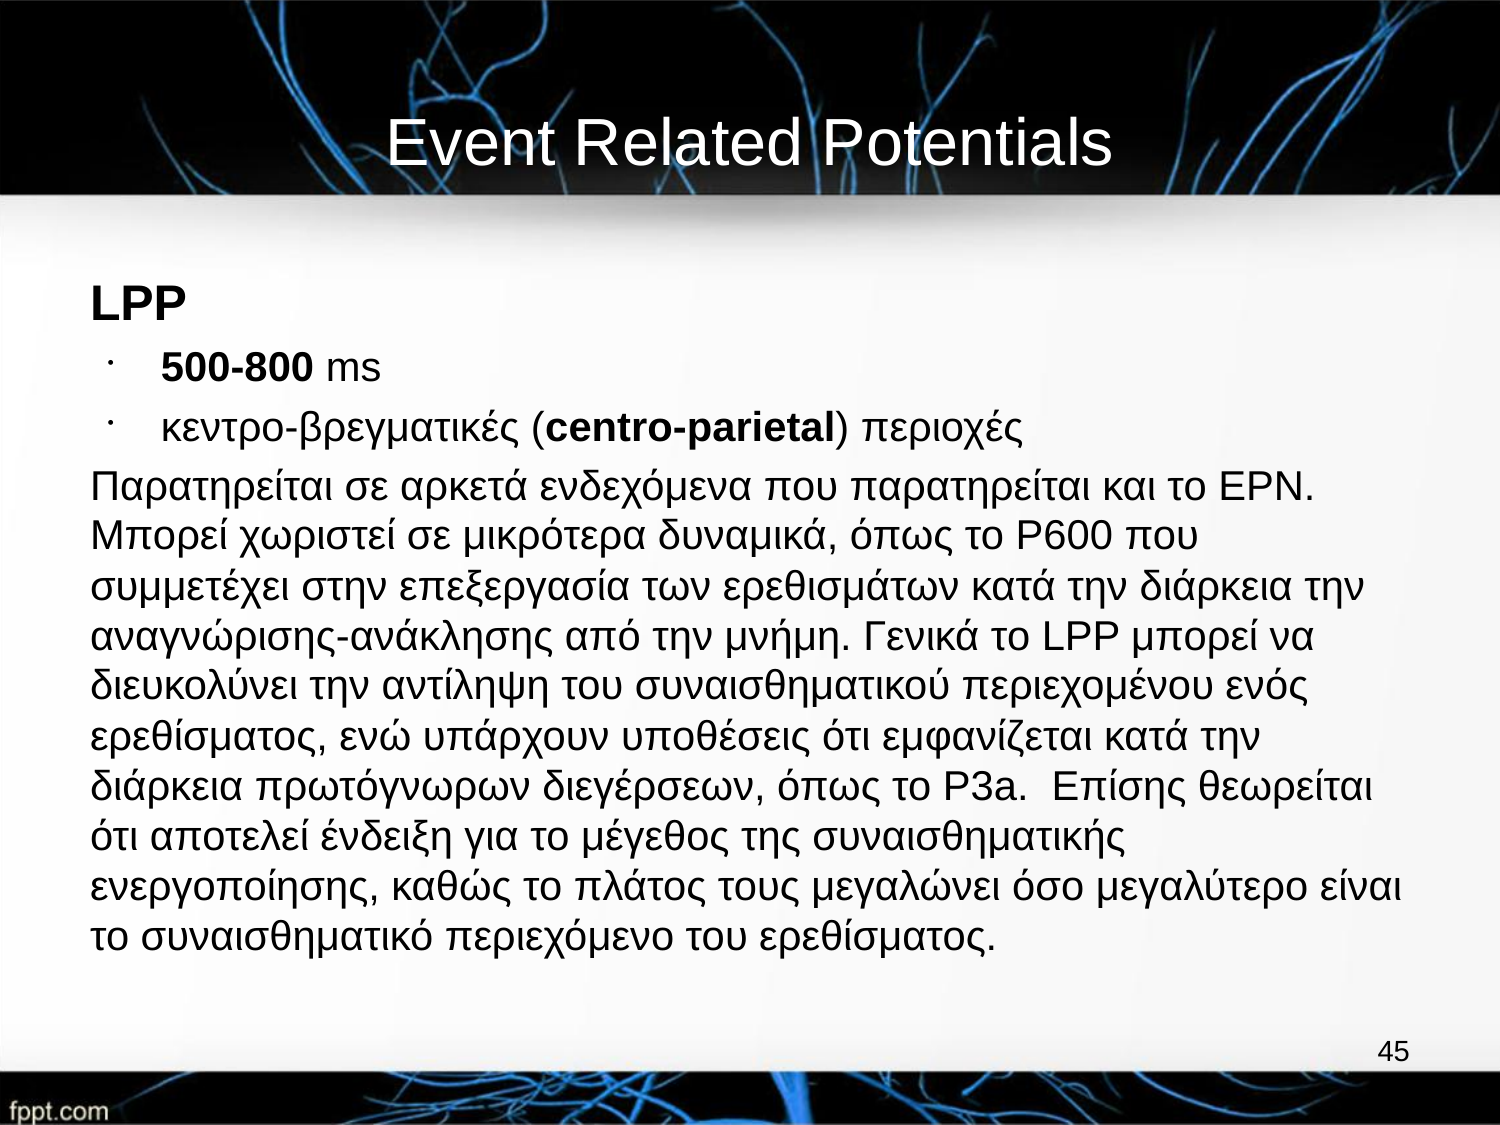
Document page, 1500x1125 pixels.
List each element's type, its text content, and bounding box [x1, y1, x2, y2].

title Event Related Potentials [75, 45, 1425, 233]
list LPP 500-800 ms κεντρο-βρεγματικές (centro-parietal) περιοχές Παρατηρείται σε αρκετά ενδεχόμενα που παρατηρείται και το EPN. Μπορεί χωριστεί σε μικρότερα δυναμικά, όπως το P600 που συμμετέχει στην επεξεργασία των ερεθισμάτων κατά την διάρκεια την αναγνώρισης-ανάκλησης από την μνήμη. Γενικά το LPP μπορεί να διευκολύνει την αντίληψη του συναισθηματικού περιεχομένου ενός ερεθίσματος, ενώ υπάρχουν υποθέσεις ότι εμφανίζεται κατά την διάρκεια πρωτόγνωρων διεγέρσεων, όπως το P3a. Επίσης θεωρείται ότι αποτελεί ένδειξη για το μέγεθος της συναισθηματικής ενεργοποίησης, καθώς το πλάτος τους μεγαλώνει όσο μεγαλύτερο είναι το συναισθηματικό περιεχόμενο του ερεθίσματος. [75, 262, 1425, 1005]
picture [0, 0, 1500, 1125]
